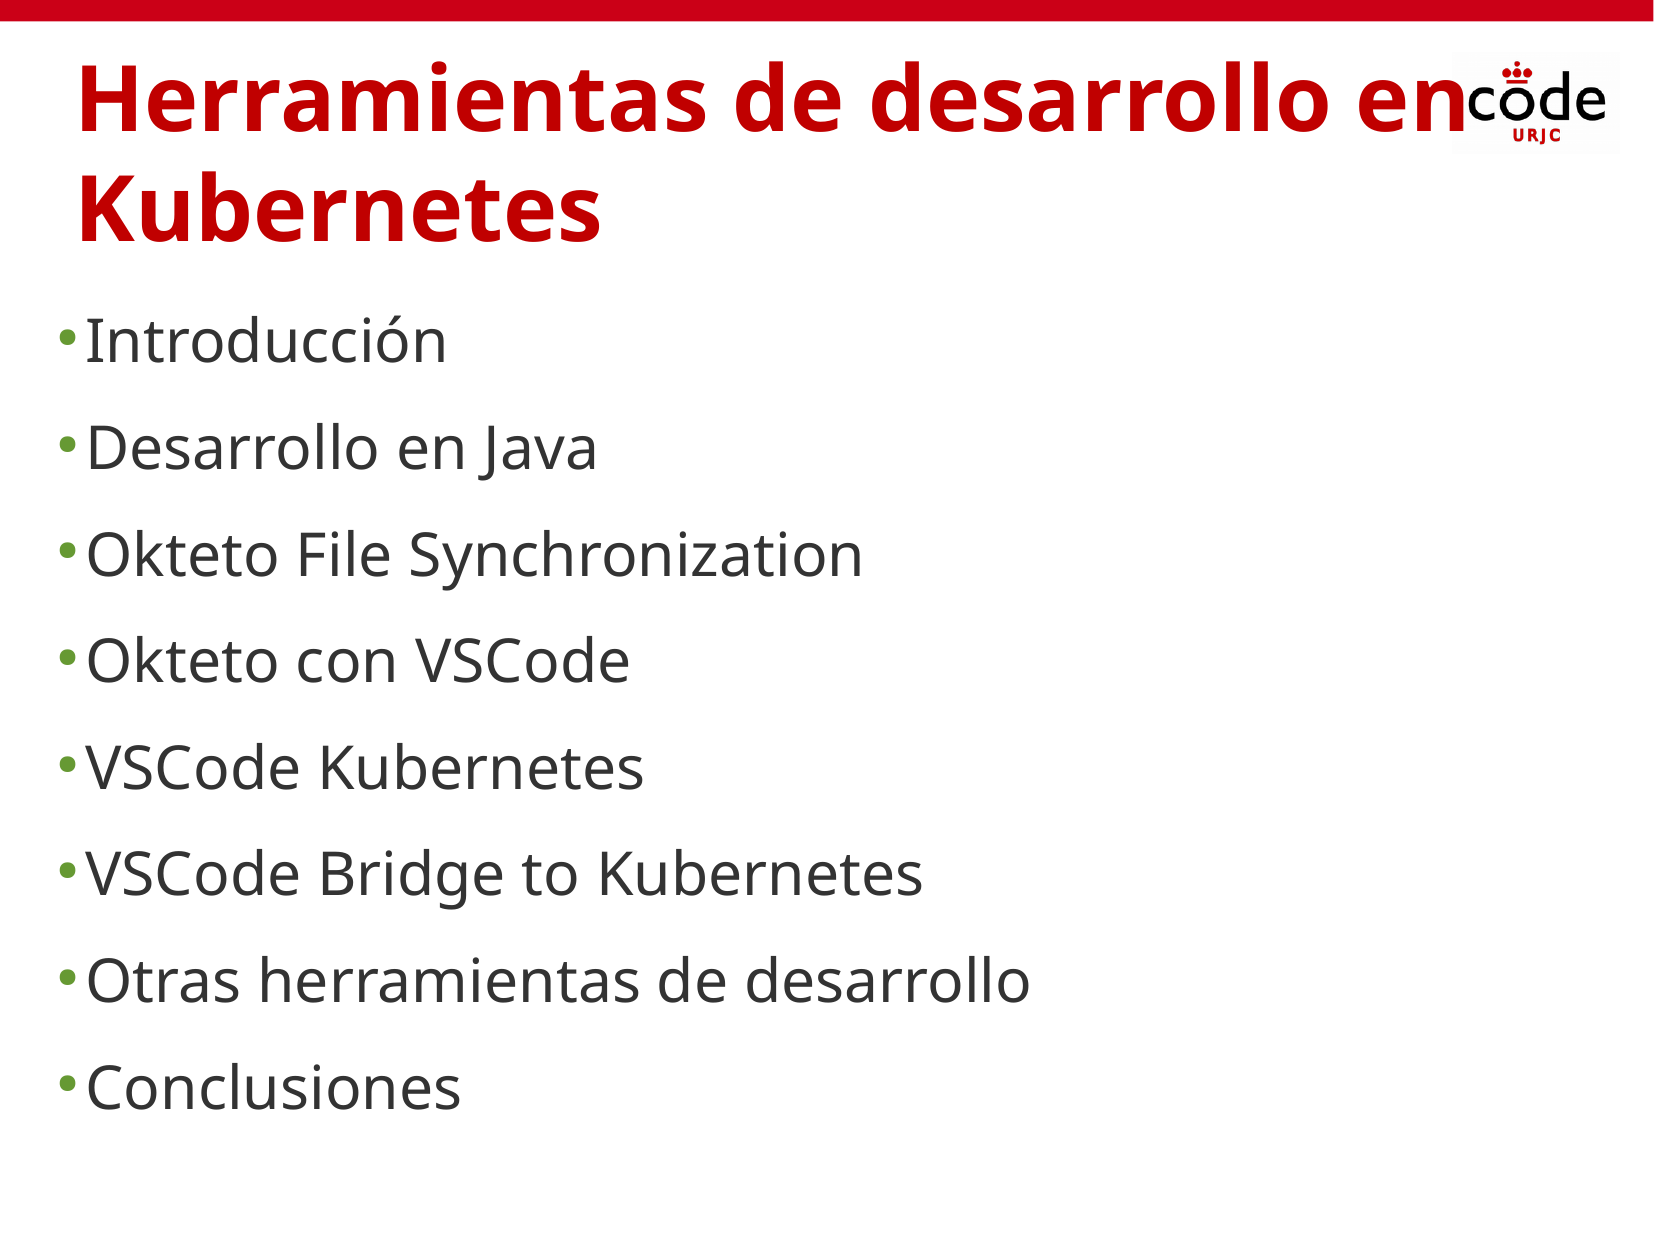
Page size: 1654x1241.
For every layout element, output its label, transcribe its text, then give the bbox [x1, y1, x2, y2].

title Herramientas de desarrollo en Kubernetes [59, 76, 1635, 224]
list Introducción Desarrollo en Java Okteto File Synchronization Okteto con VSCode VSCode Kubernetes VSCode Bridge to Kubernetes Otras herramientas de desarrollo Conclusiones [56, 297, 1583, 1128]
picture [1452, 52, 1620, 76]
